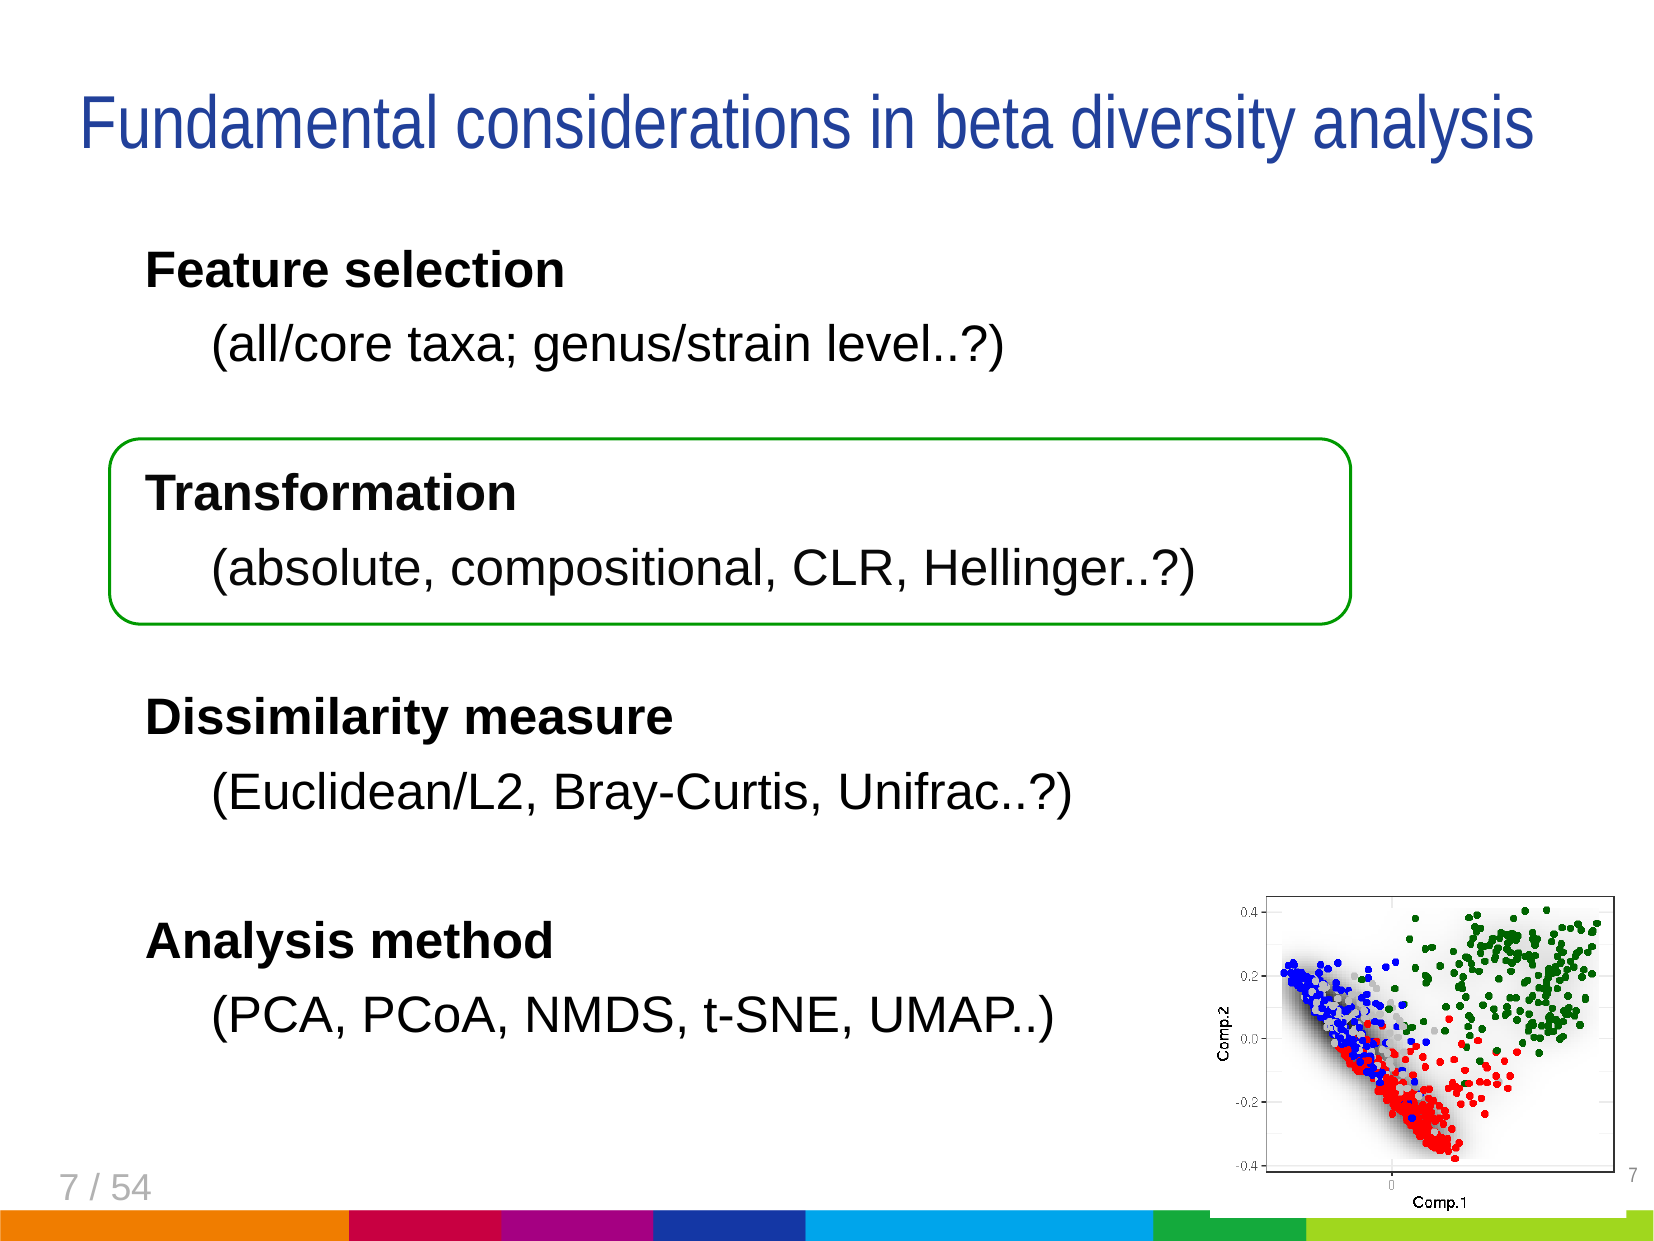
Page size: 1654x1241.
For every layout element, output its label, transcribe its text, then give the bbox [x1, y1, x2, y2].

text_box <number> / 54 [43, 1159, 338, 1220]
text_box Feature selection (all/core taxa; genus/strain level..?) Transformation (absolute, compositional, CLR, Hellinger..?) Dissimilarity measure (Euclidean/L2, Bray-Curtis, Unifrac..?) Analysis method (PCA, PCoA, NMDS, t-SNE, UMAP..) [144, 235, 1476, 1053]
text_box [109, 438, 1351, 625]
title Fundamental considerations in beta diversity analysis [64, 66, 1610, 172]
picture [1154, 888, 1654, 1241]
picture [0, 1210, 805, 1241]
